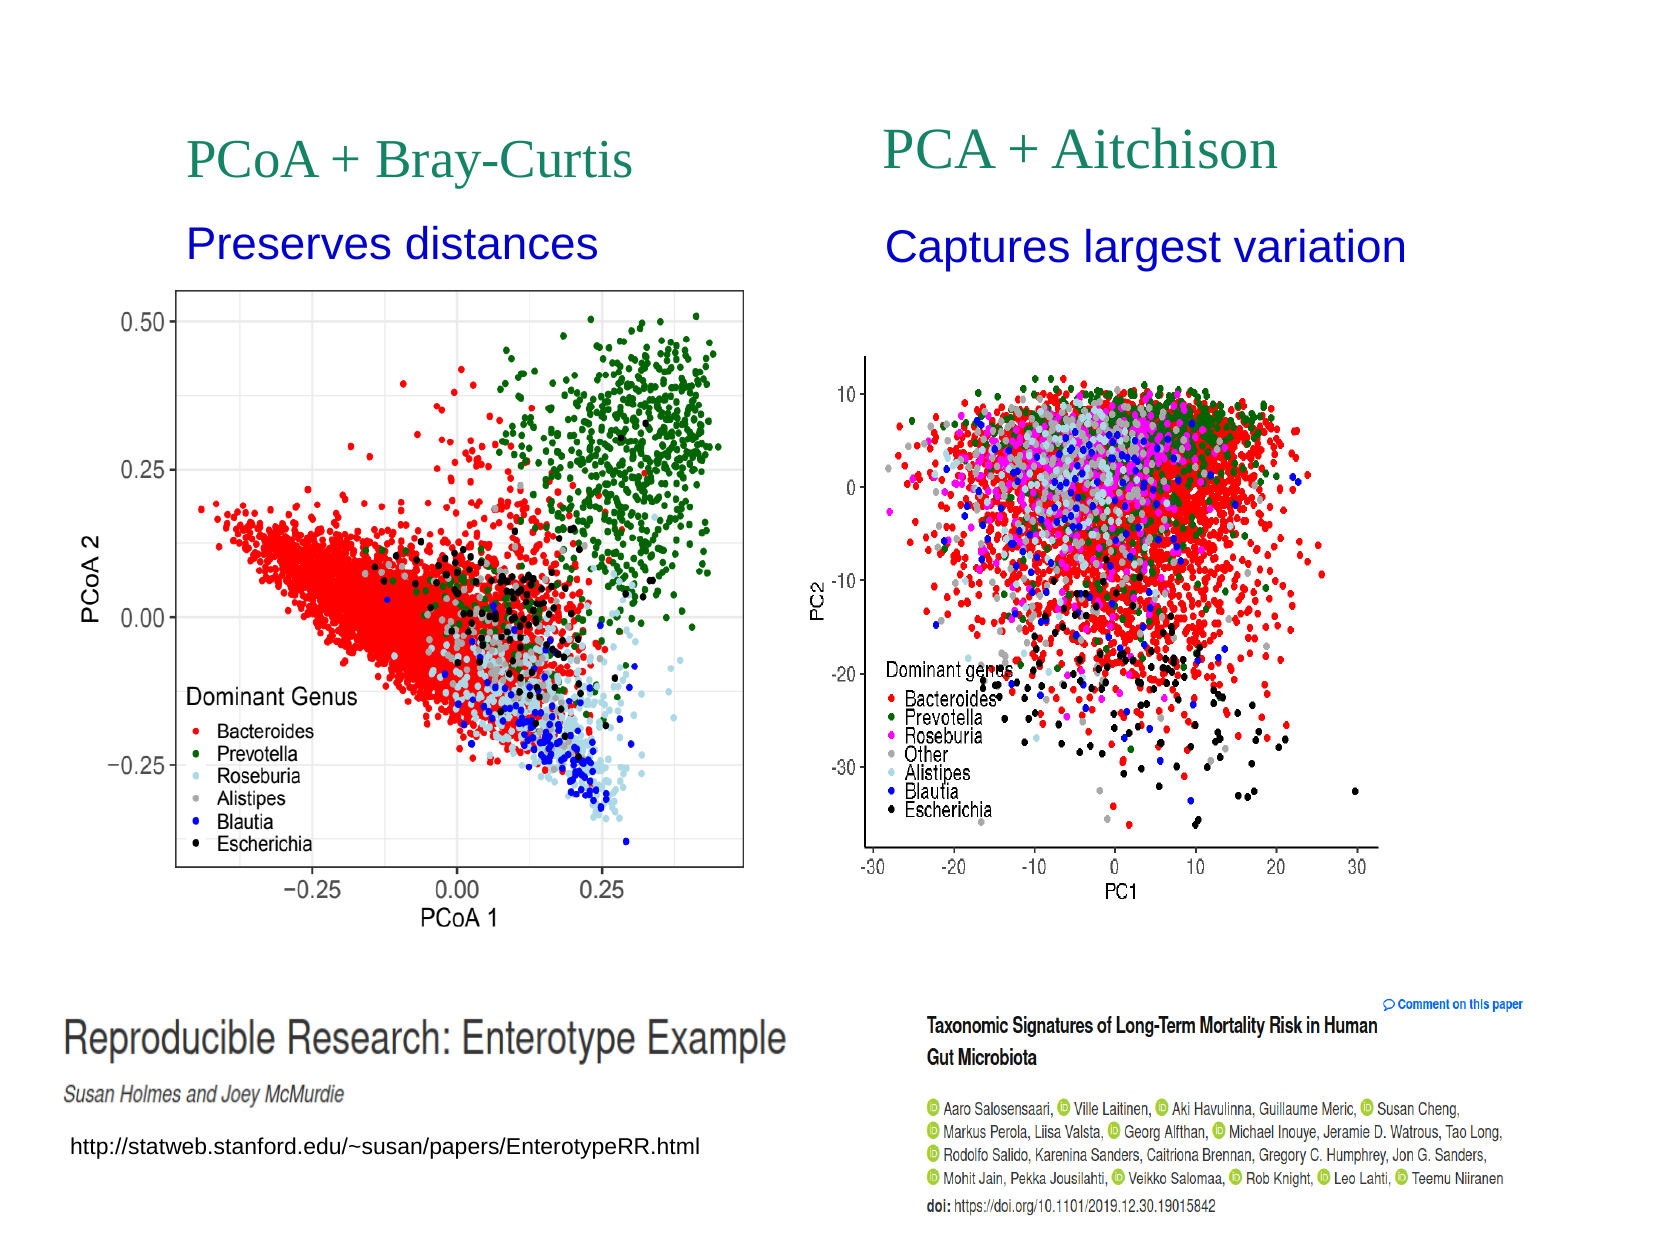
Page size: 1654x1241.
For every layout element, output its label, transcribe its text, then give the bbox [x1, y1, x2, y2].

picture [53, 1009, 792, 1119]
text_box Preserves distances [172, 207, 640, 276]
picture [912, 981, 1536, 1221]
list PCA + Aitchison [882, 116, 1335, 193]
text_box Captures largest variation [871, 209, 1464, 279]
text_box http://statweb.stanford.edu/~susan/papers/EnterotypeRR.html [55, 1126, 768, 1210]
picture [801, 344, 1388, 913]
list PCoA + Bray-Curtis [185, 128, 638, 205]
picture [63, 275, 755, 945]
